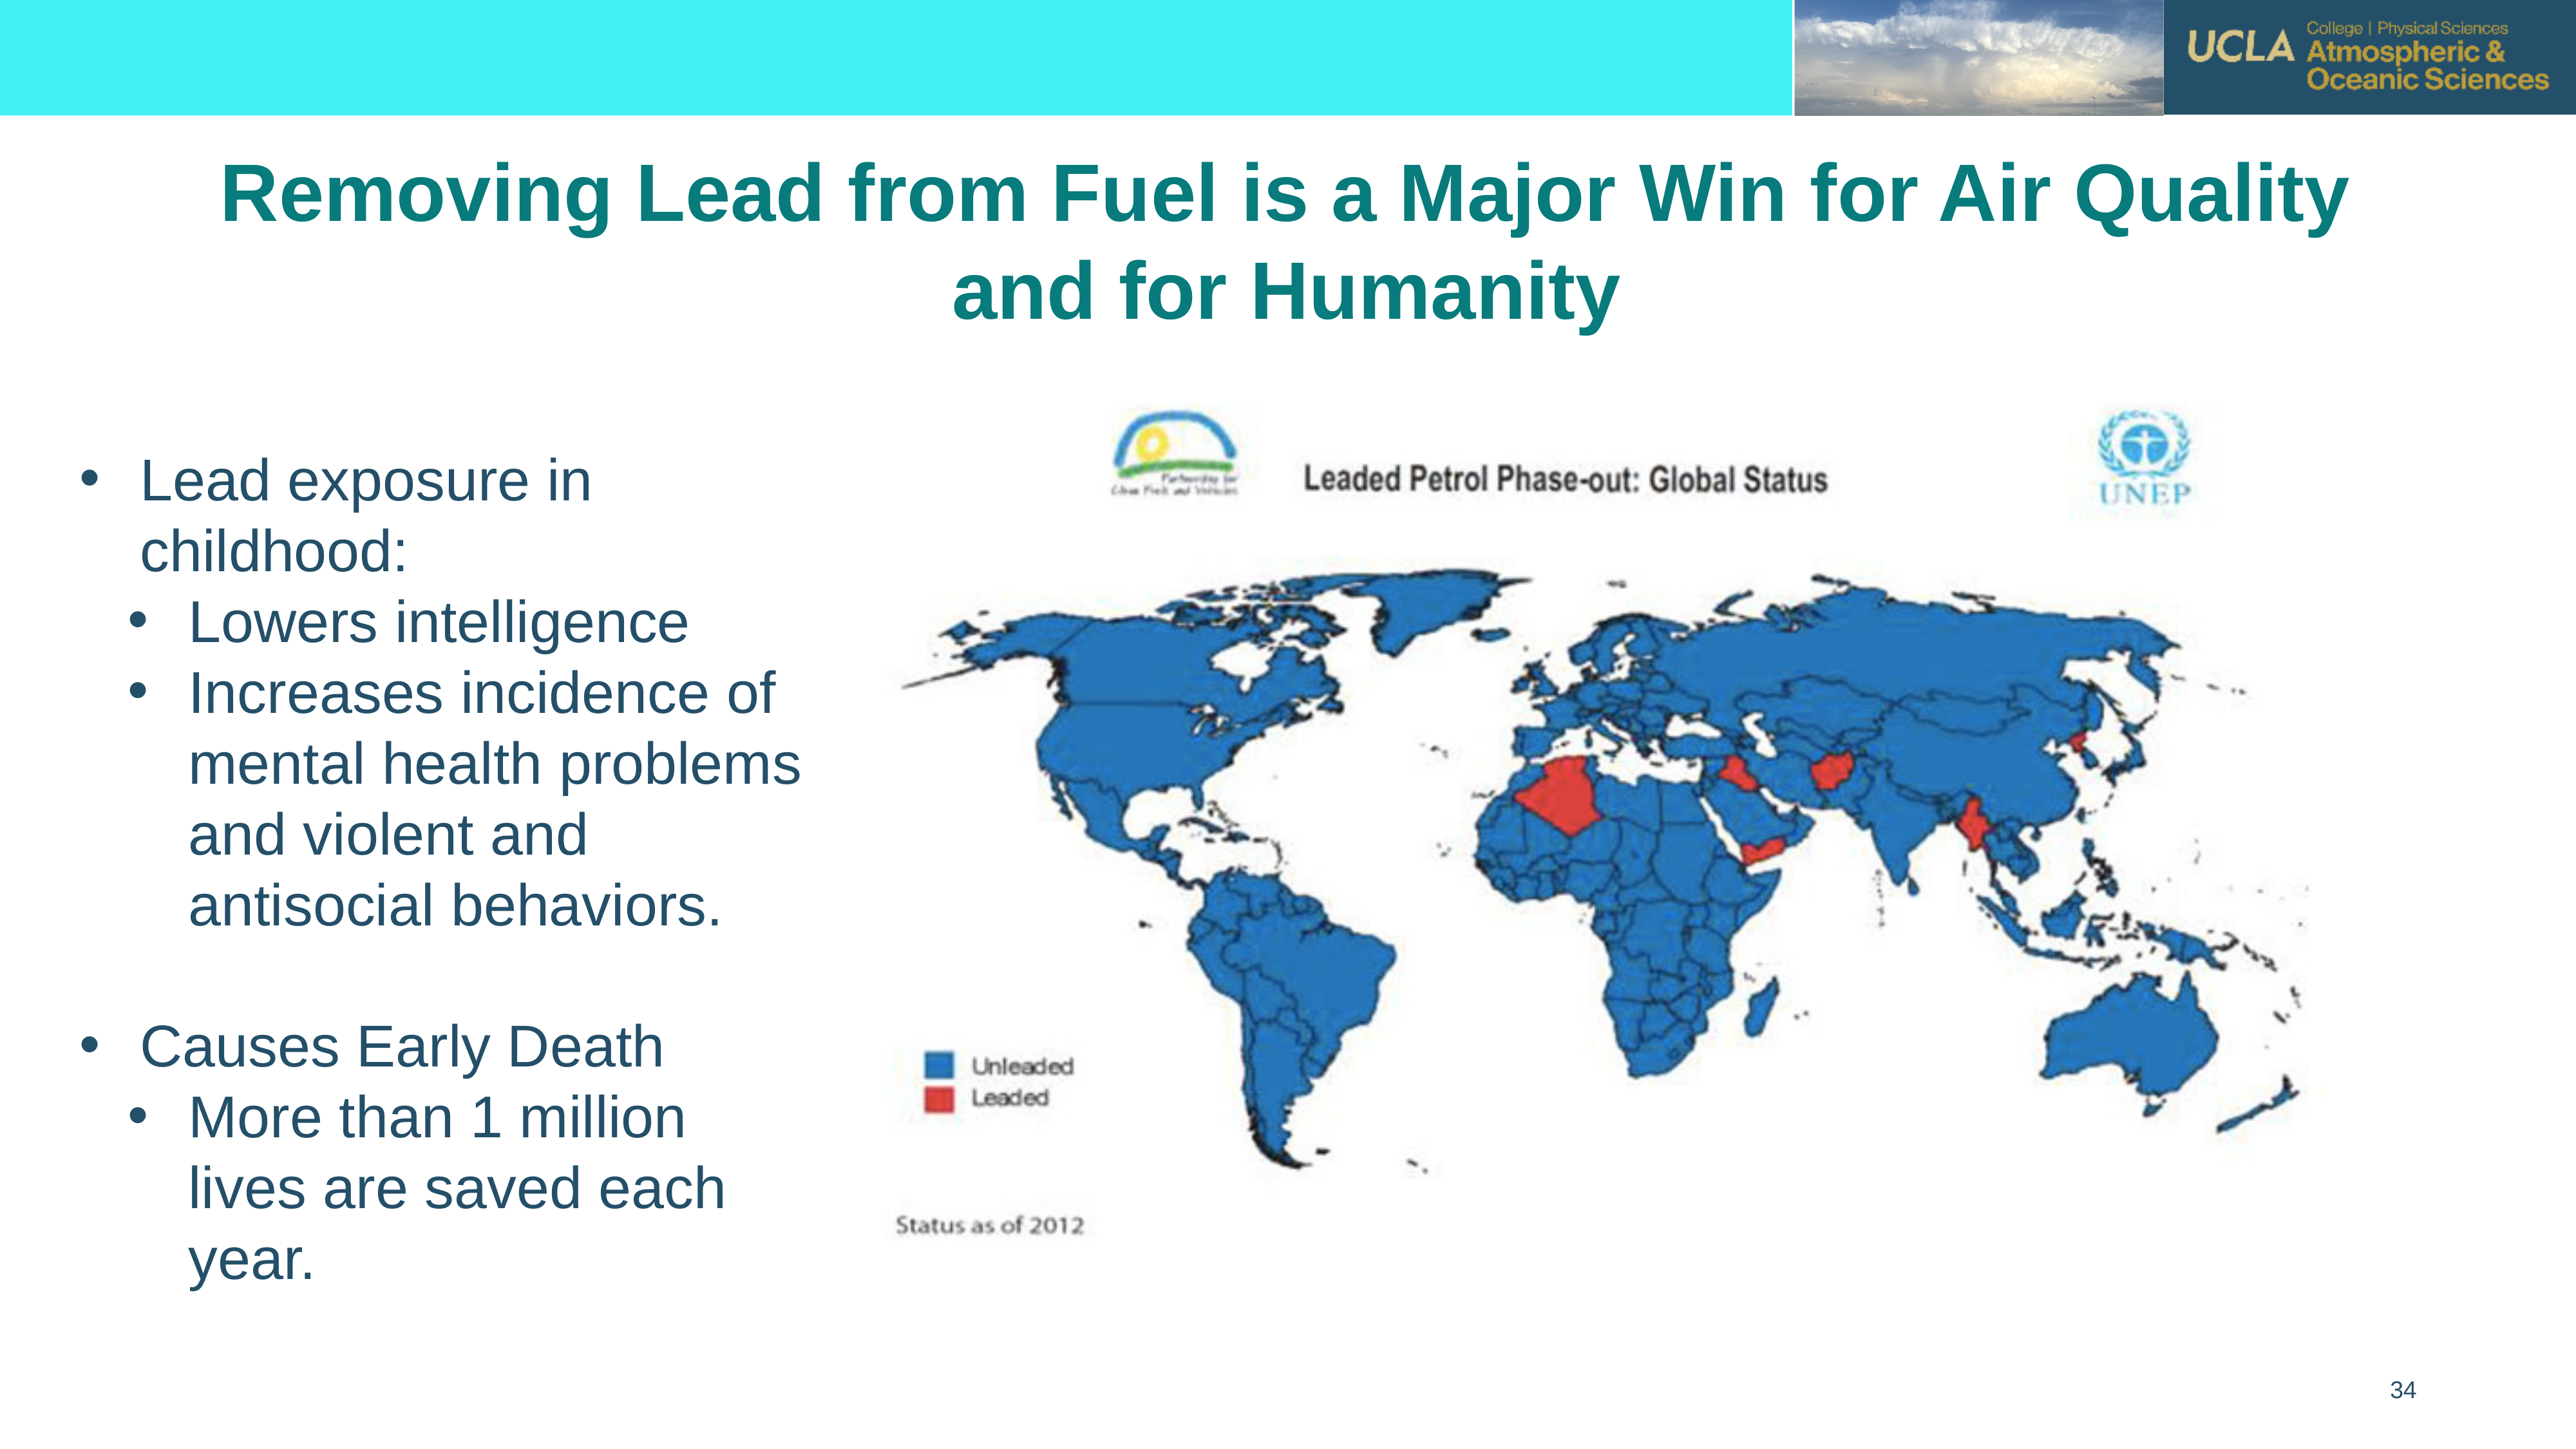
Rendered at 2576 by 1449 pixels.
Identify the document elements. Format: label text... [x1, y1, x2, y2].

text_box Lead exposure in childhood: Lowers intelligence Increases incidence of mental health problems and violent and antisocial behaviors. Causes Early Death More than 1 million lives are saved each year. [70, 437, 832, 1296]
picture [1794, 0, 2576, 116]
picture [885, 387, 2334, 1263]
